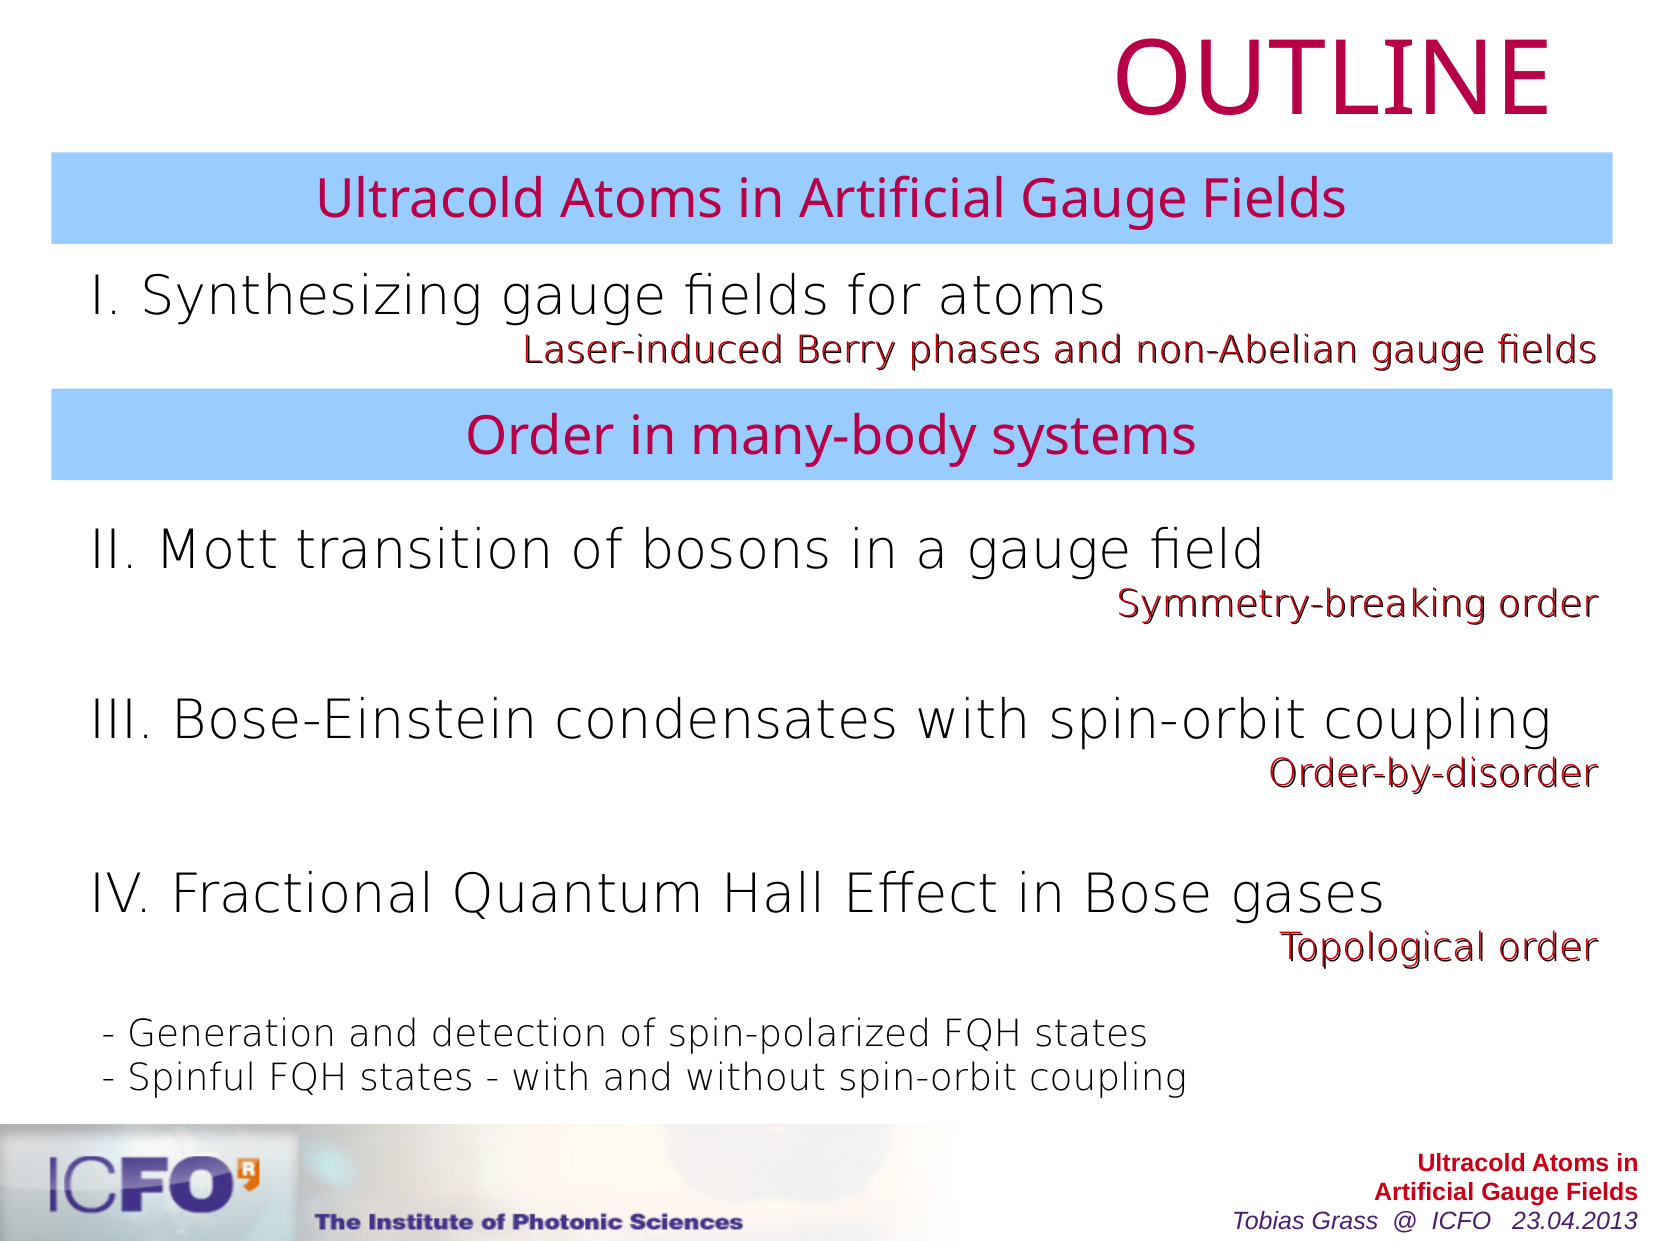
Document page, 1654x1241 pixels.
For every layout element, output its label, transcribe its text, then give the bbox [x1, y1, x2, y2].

text_box OUTLINE [984, 0, 1654, 158]
text_box Ultracold Atoms in Artificial Gauge Fields Tobias Grass @ ICFO 23.04.2013 [712, 1138, 1654, 1241]
text_box Order in many-body systems [51, 388, 1613, 481]
text_box I. Synthesizing gauge fields for atoms Laser-induced Berry phases and non-Abelian gauge fields [75, 256, 1613, 379]
picture [0, 1124, 712, 1241]
text_box II. Mott transition of bosons in a gauge field Symmetry-breaking order III. Bose-Einstein condensates with spin-orbit coupling Order-by-disorder IV. Fractional Quantum Hall Effect in Bose gases Topological order - Generation and detection of spin-polarized FQH states - Spinful FQH states - with and without spin-orbit coupling [75, 510, 1613, 1151]
text_box Ultracold Atoms in Artificial Gauge Fields [51, 152, 1613, 244]
